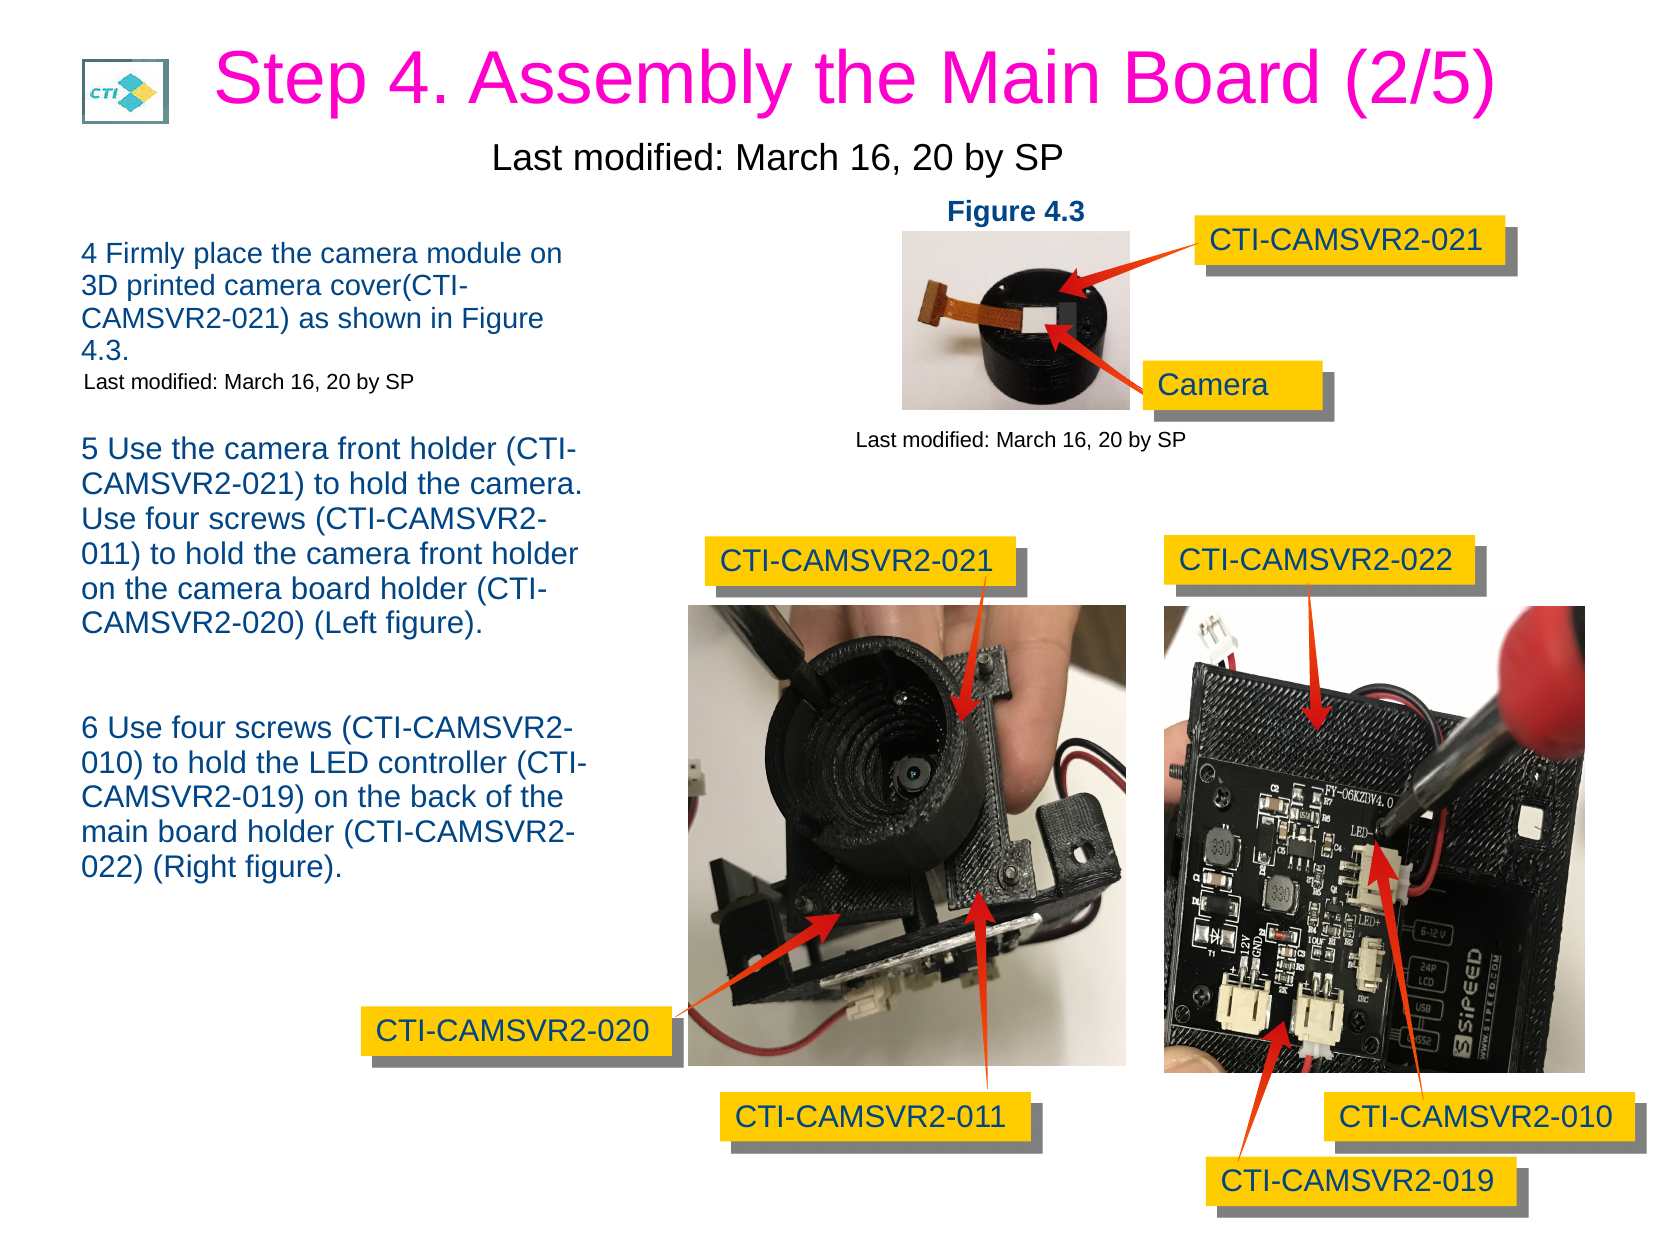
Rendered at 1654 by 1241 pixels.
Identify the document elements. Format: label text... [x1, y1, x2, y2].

text_box 4 Firmly place the camera module on 3D printed camera cover(CTI-CAMSVR2-021) as shown in Figure 4.3. 5 Use the camera front holder (CTI-CAMSVR2-021) to hold the camera. Use four screws (CTI-CAMSVR2-011) to hold the camera front holder on the camera board holder (CTI-CAMSVR2-020) (Left figure). 6 Use four screws (CTI-CAMSVR2-010) to hold the LED controller (CTI-CAMSVR2-019) on the back of the main board holder (CTI-CAMSVR2-022) (Right figure). [66, 229, 616, 846]
picture [1164, 579, 1585, 1171]
text_box CTI-CAMSVR2-019 [1205, 1156, 1517, 1207]
text_box CTI-CAMSVR2-010 [1324, 1092, 1636, 1142]
text_box CTI-CAMSVR2-022 [1164, 535, 1476, 585]
text_box Last modified: March 16, 20 by SP [69, 362, 700, 405]
picture [82, 59, 169, 124]
text_box Camera [1142, 360, 1323, 411]
picture [662, 570, 1126, 1094]
text_box Figure 4.3 [932, 180, 1149, 245]
text_box Last modified: March 16, 20 by SP [840, 420, 1471, 463]
text_box Last modified: March 16, 20 by SP [476, 129, 1107, 187]
text_box CTI-CAMSVR2-021 [1194, 215, 1506, 265]
title Step 4. Assembly the Main Board (2/5) [111, 15, 1600, 136]
text_box CTI-CAMSVR2-021 [704, 536, 1016, 586]
text_box CTI-CAMSVR2-020 [360, 1006, 672, 1056]
picture [902, 225, 1208, 427]
text_box CTI-CAMSVR2-011 [720, 1092, 1031, 1142]
